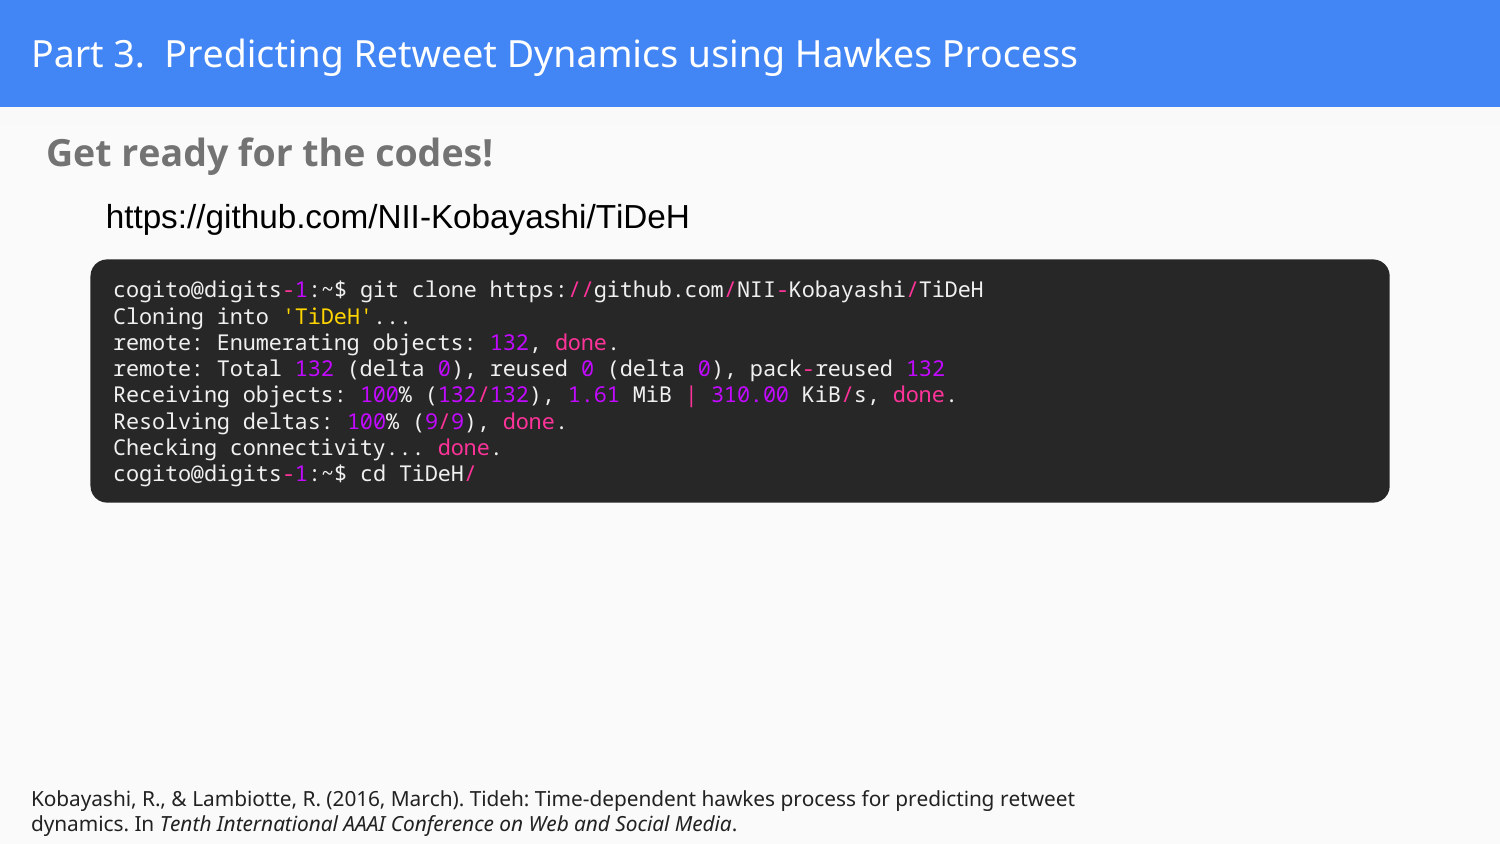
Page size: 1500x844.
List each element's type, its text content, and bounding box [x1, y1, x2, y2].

text_box cogito@digits-1:~$ git clone https://github.com/NII-Kobayashi/TiDeH Cloning into 'TiDeH'... remote: Enumerating objects: 132, done. remote: Total 132 (delta 0), reused 0 (delta 0), pack-reused 132 Receiving objects: 100% (132/132), 1.61 MiB | 310.00 KiB/s, done. Resolving deltas: 100% (9/9), done. Checking connectivity... done. cogito@digits-1:~$ cd TiDeH/ [90, 259, 1390, 503]
text_box Kobayashi, R., & Lambiotte, R. (2016, March). Tideh: Time-dependent hawkes process for predicting retweet dynamics. In Tenth International AAAI Conference on Web and Social Media. [16, 778, 1157, 843]
title Part 3. Predicting Retweet Dynamics using Hawkes Process [16, 2, 1465, 102]
text_box https://github.com/NII-Kobayashi/TiDeH [67, 187, 964, 243]
text_box Get ready for the codes! [31, 106, 1423, 177]
